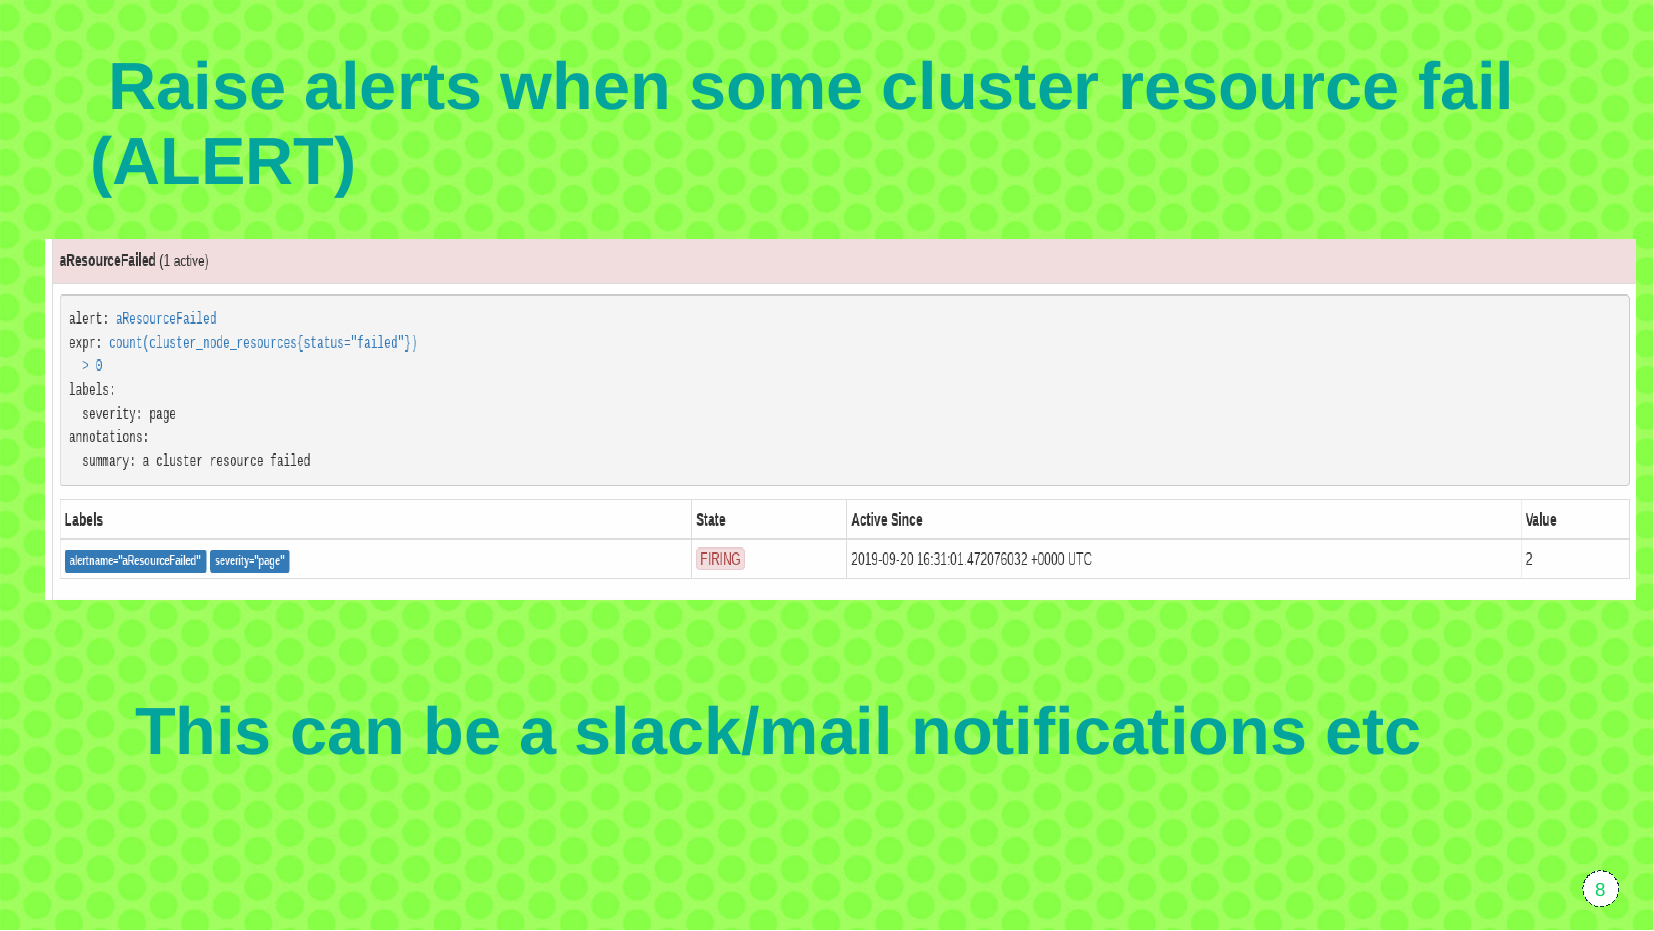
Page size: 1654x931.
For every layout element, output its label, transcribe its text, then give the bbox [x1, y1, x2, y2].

title Raise alerts when some cluster resource fail (ALERT) [75, 15, 1546, 233]
picture [0, 0, 1654, 930]
title This can be a slack/mail notifications etc [120, 622, 1591, 841]
